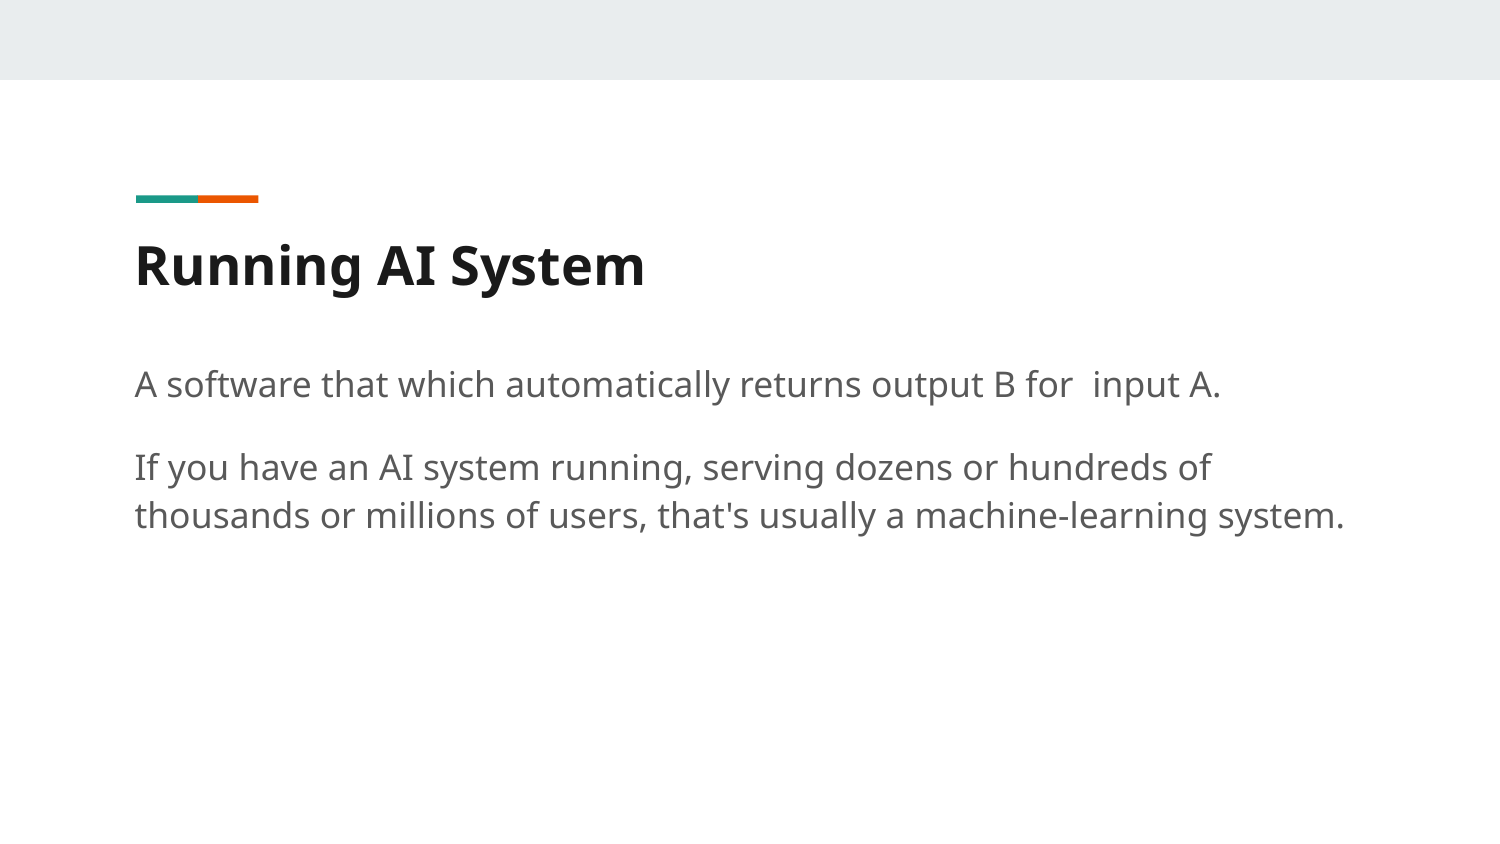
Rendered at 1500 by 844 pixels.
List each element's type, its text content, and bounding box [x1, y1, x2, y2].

list A software that which automatically returns output B for input A. If you have an AI system running, serving dozens or hundreds of thousands or millions of users, that's usually a machine-learning system. [119, 341, 1381, 712]
title Running AI System [119, 216, 1381, 305]
